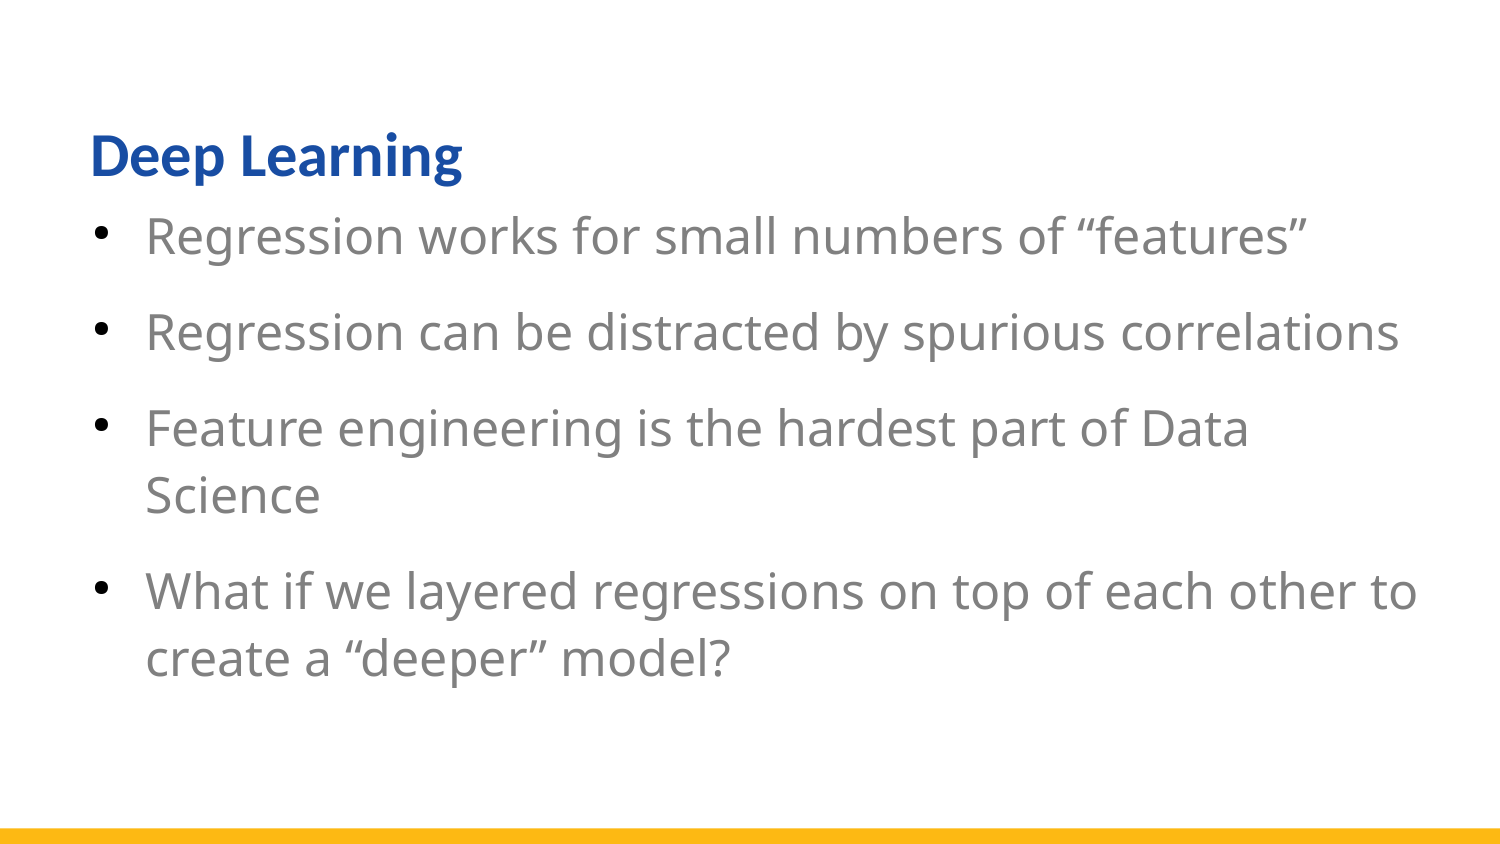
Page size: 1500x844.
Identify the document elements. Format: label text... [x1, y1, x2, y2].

title Deep Learning [75, 0, 1425, 197]
list Regression works for small numbers of “features” Regression can be distracted by spurious correlations Feature engineering is the hardest part of Data Science What if we layered regressions on top of each other to create a “deeper” model? [75, 197, 1426, 687]
